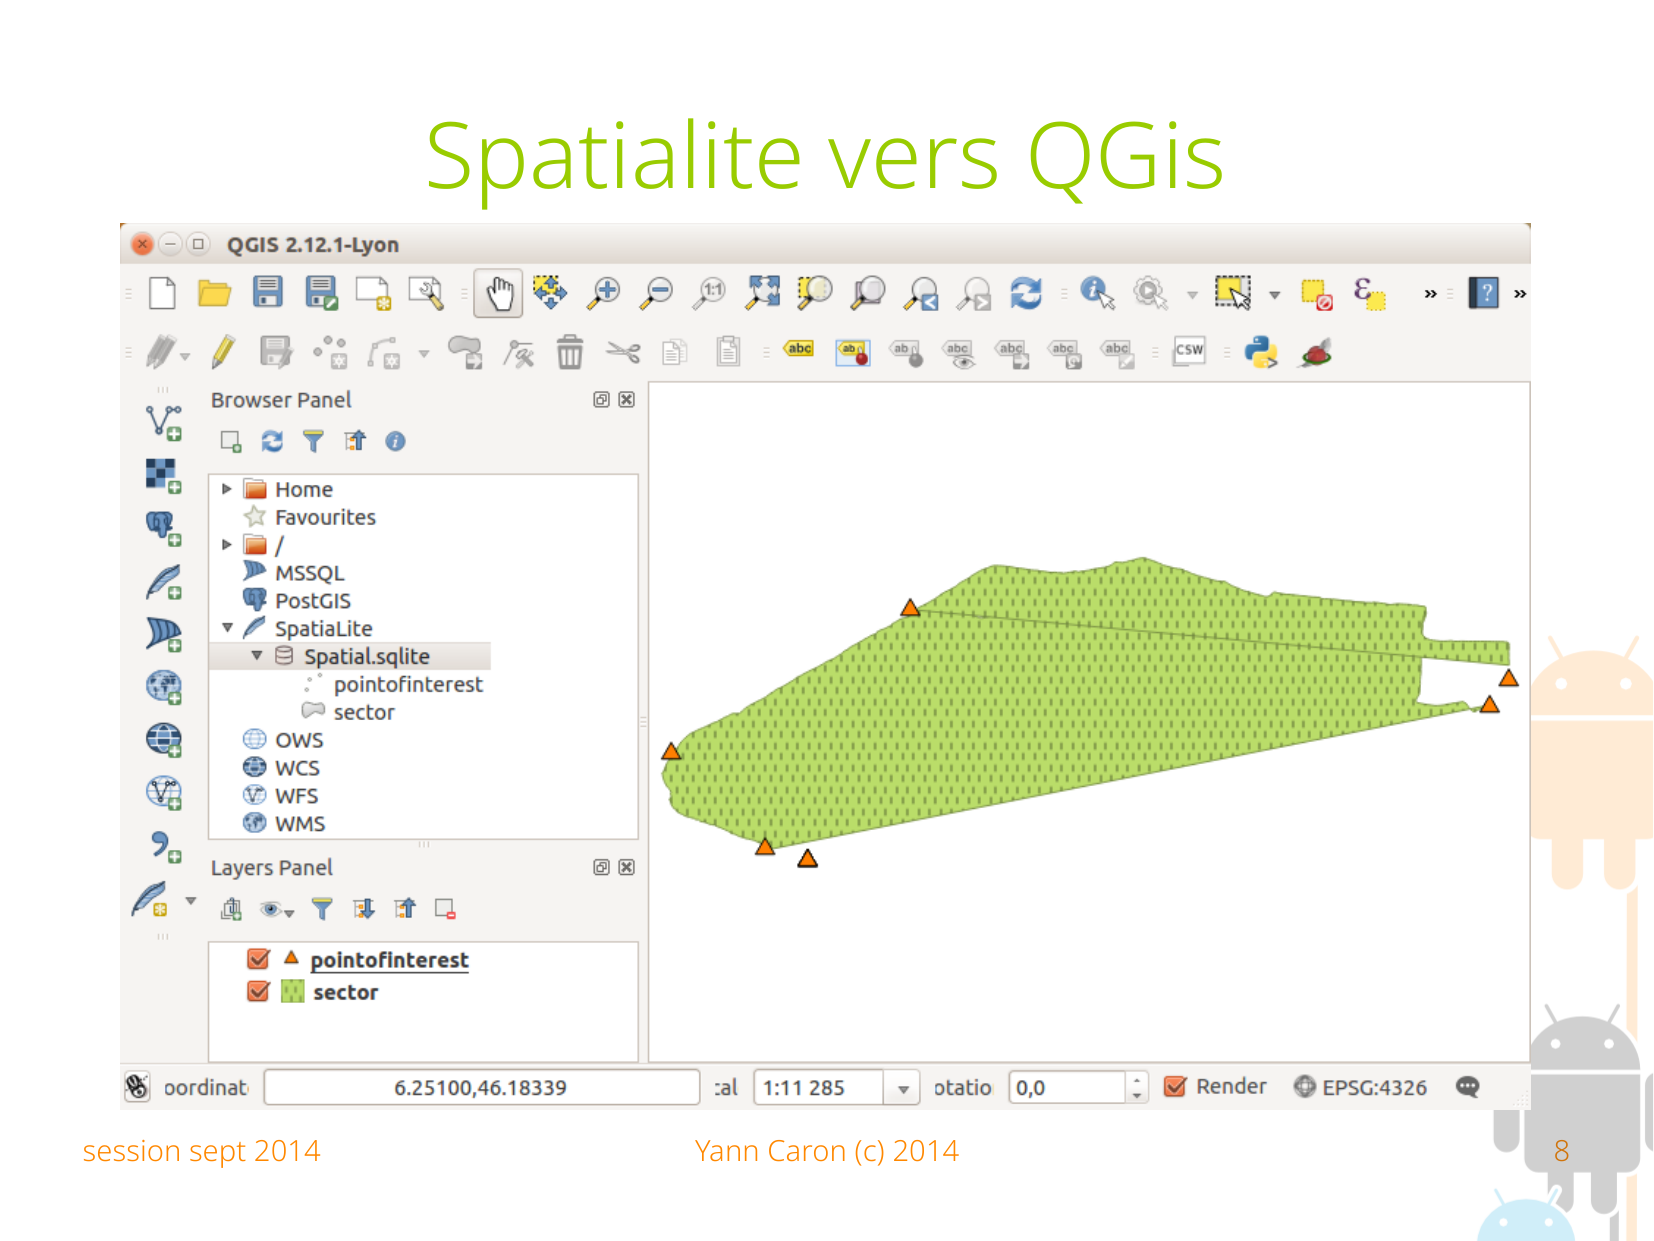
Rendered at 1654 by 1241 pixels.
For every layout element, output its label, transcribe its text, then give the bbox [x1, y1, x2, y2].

title Spatialite vers QGis [82, 49, 1571, 257]
picture [120, 223, 1654, 1241]
